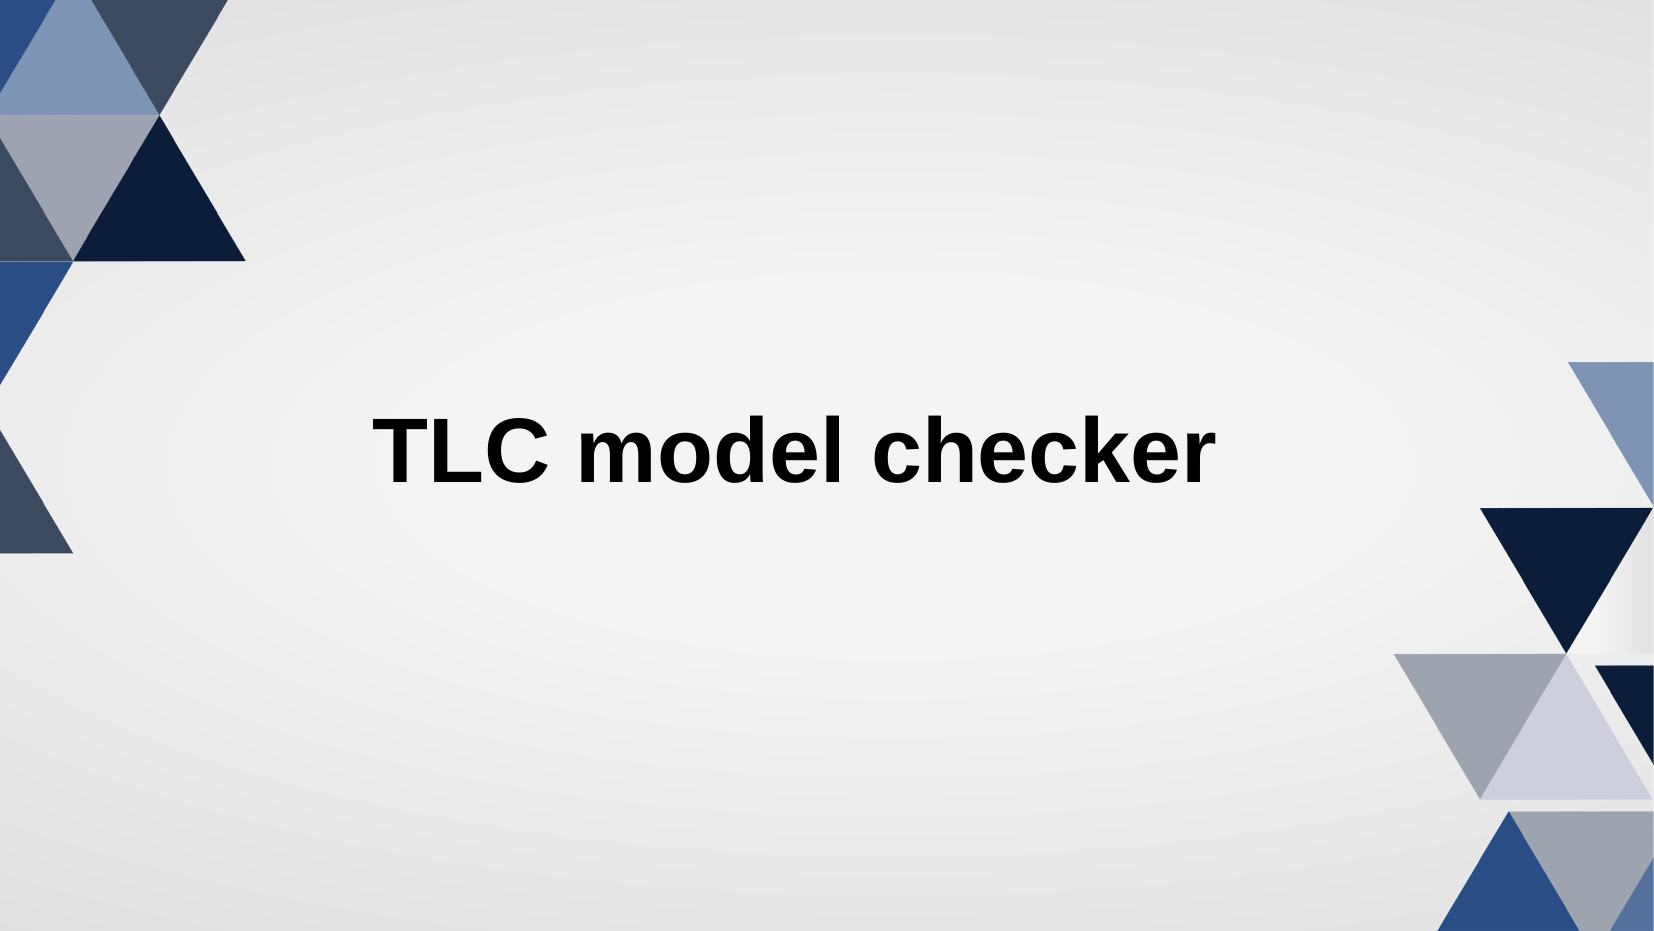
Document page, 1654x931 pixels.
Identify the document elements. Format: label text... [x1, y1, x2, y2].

title TLC model checker [51, 373, 1540, 529]
picture [0, 0, 1654, 931]
